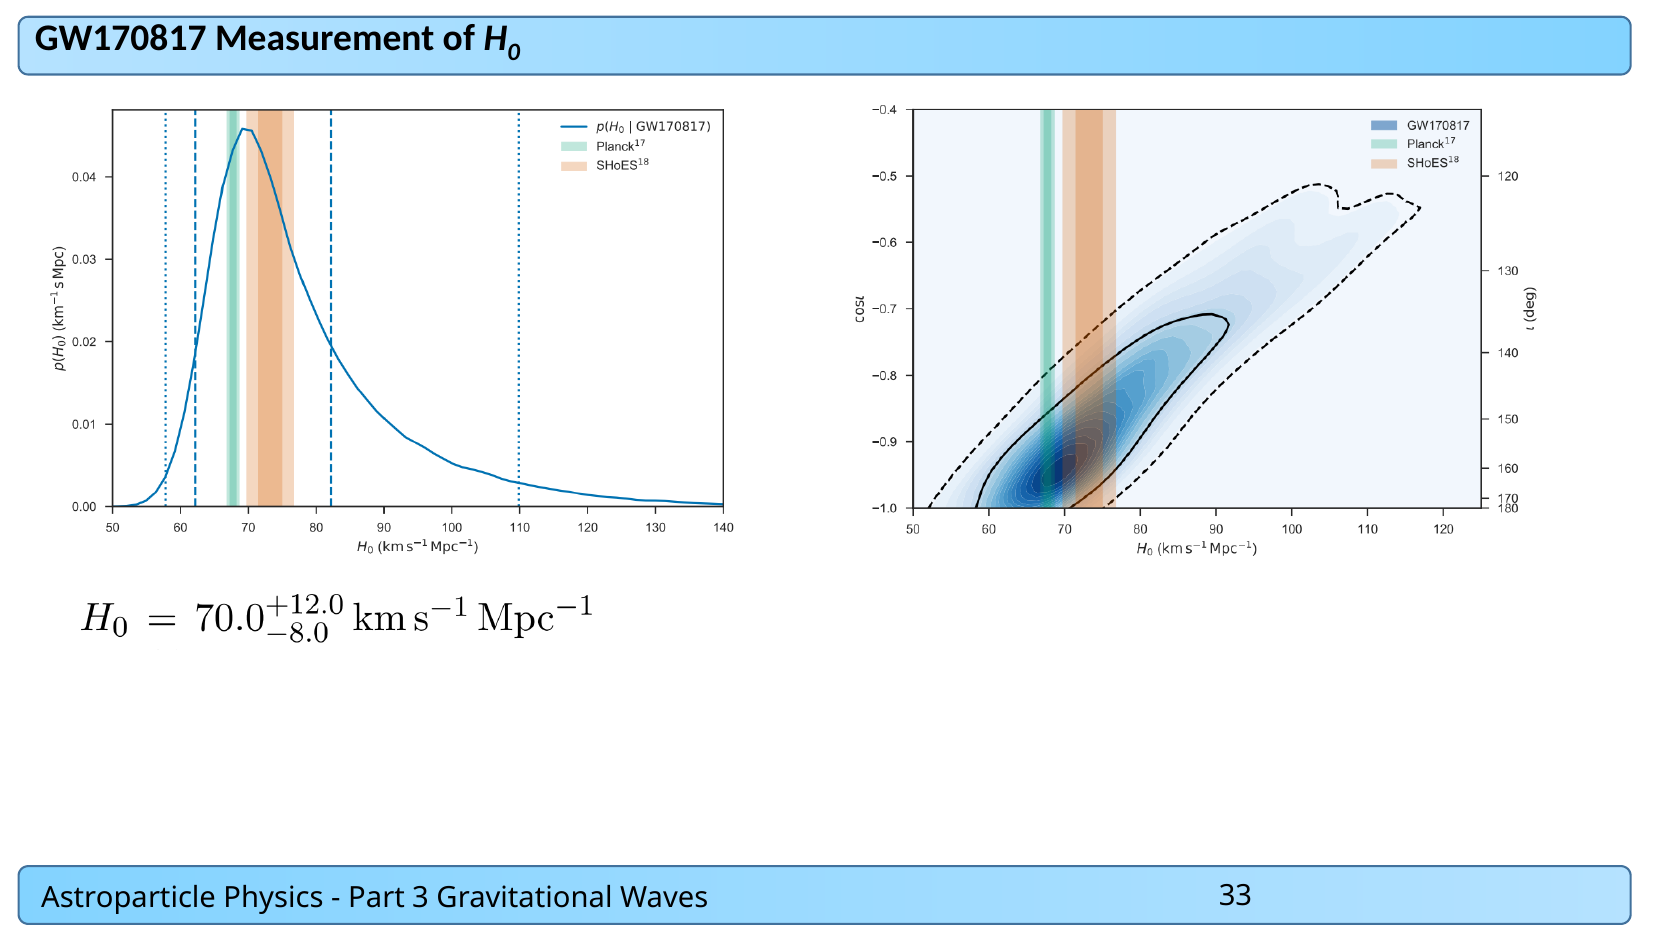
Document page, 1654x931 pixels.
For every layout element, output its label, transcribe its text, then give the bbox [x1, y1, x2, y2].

picture [68, 590, 595, 650]
text_box GW170817 Measurement of H0 [19, 15, 1585, 83]
picture [824, 87, 1614, 564]
text_box [1218, 873, 1604, 931]
text_box Astroparticle Physics - Part 3 Gravitational Waves [40, 876, 939, 931]
picture [40, 102, 739, 564]
